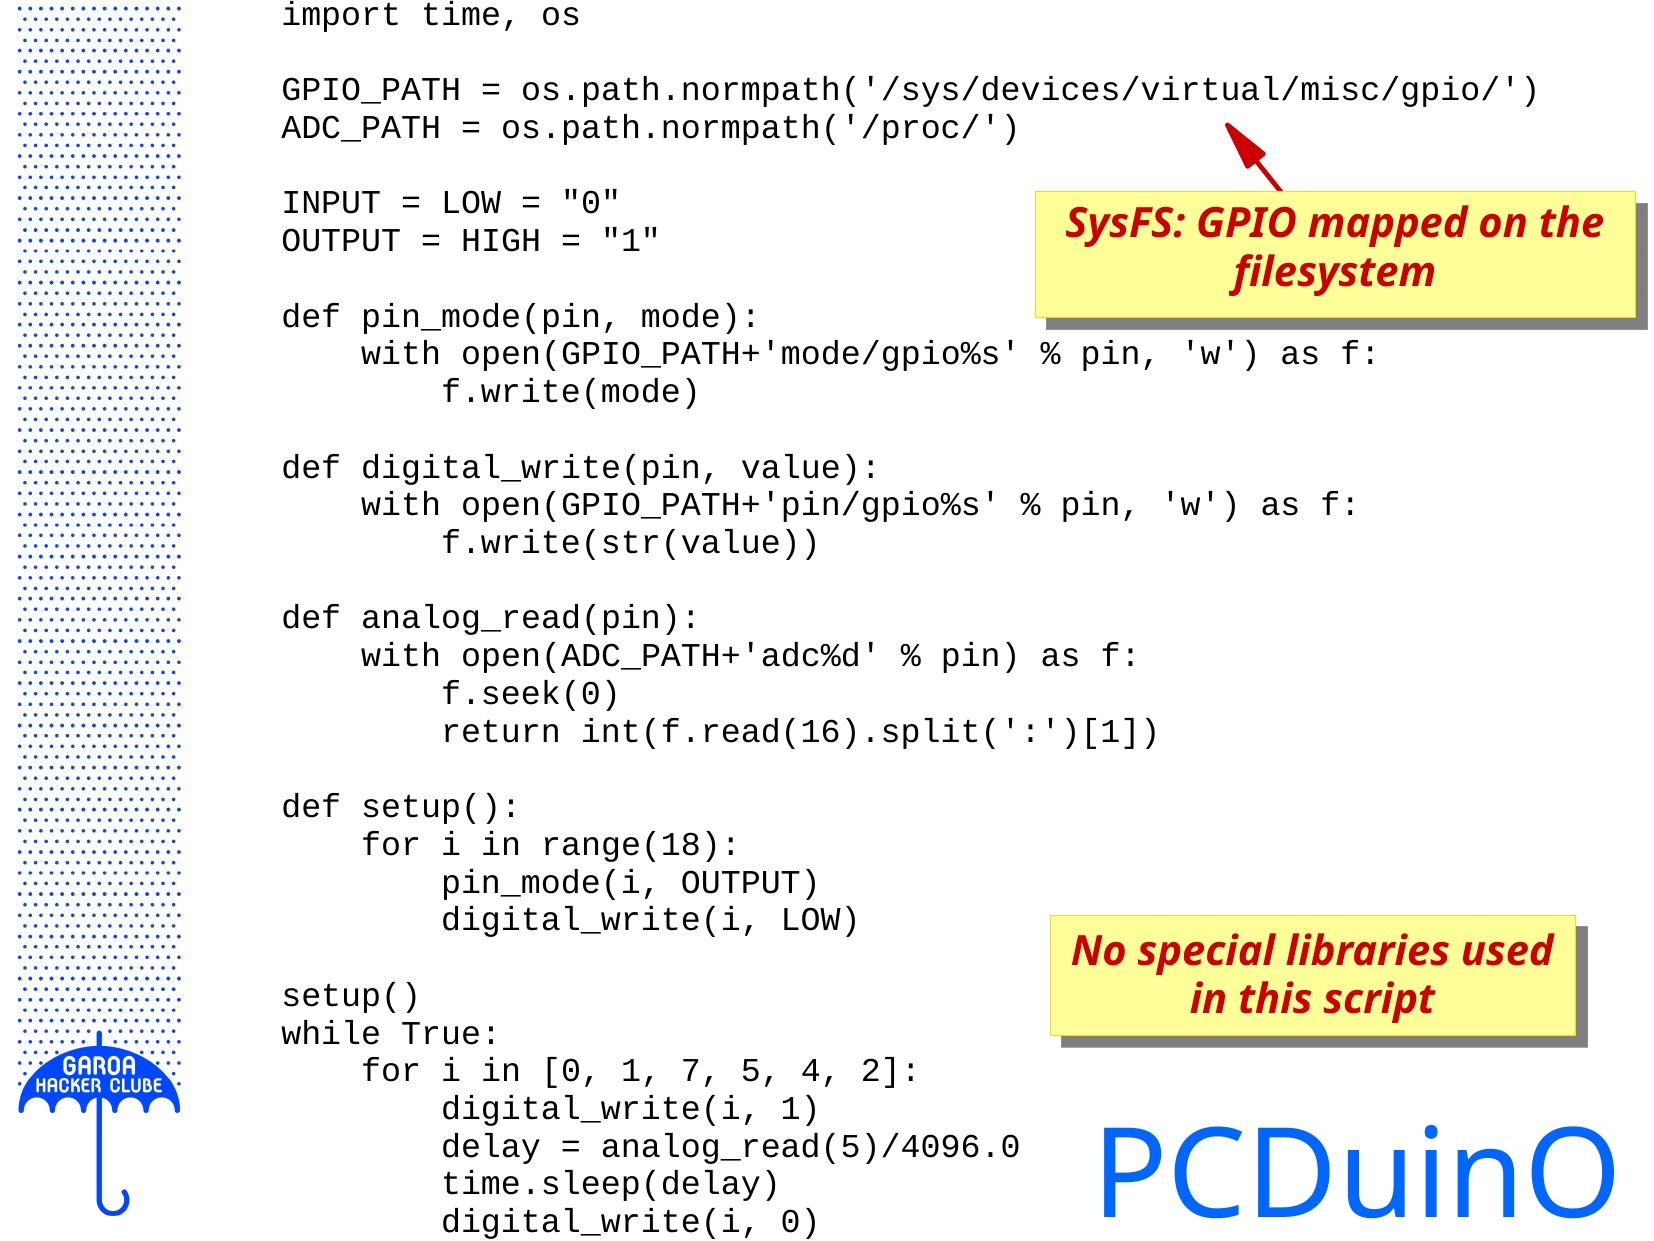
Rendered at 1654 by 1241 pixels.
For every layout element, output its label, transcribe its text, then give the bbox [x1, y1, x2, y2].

picture [17, 0, 181, 1216]
text_box No special libraries used in this script [1050, 915, 1576, 1036]
text_box import time, os GPIO_PATH = os.path.normpath('/sys/devices/virtual/misc/gpio/') ADC_PATH = os.path.normpath('/proc/') INPUT = LOW = "0" OUTPUT = HIGH = "1" def pin_mode(pin, mode): with open(GPIO_PATH+'mode/gpio%s' % pin, 'w') as f: f.write(mode) def digital_write(pin, value): with open(GPIO_PATH+'pin/gpio%s' % pin, 'w') as f: f.write(str(value)) def analog_read(pin): with open(ADC_PATH+'adc%d' % pin) as f: f.seek(0) return int(f.read(16).split(':')[1]) def setup(): for i in range(18): pin_mode(i, OUTPUT) digital_write(i, LOW) setup() while True: for i in [0, 1, 7, 5, 4, 2]: digital_write(i, 1) delay = analog_read(5)/4096.0 time.sleep(delay) digital_write(i, 0) [266, 0, 1556, 1241]
title PCDuinO [1556, 1065, 1651, 1241]
text_box SysFS: GPIO mapped on the filesystem [1035, 191, 1636, 318]
